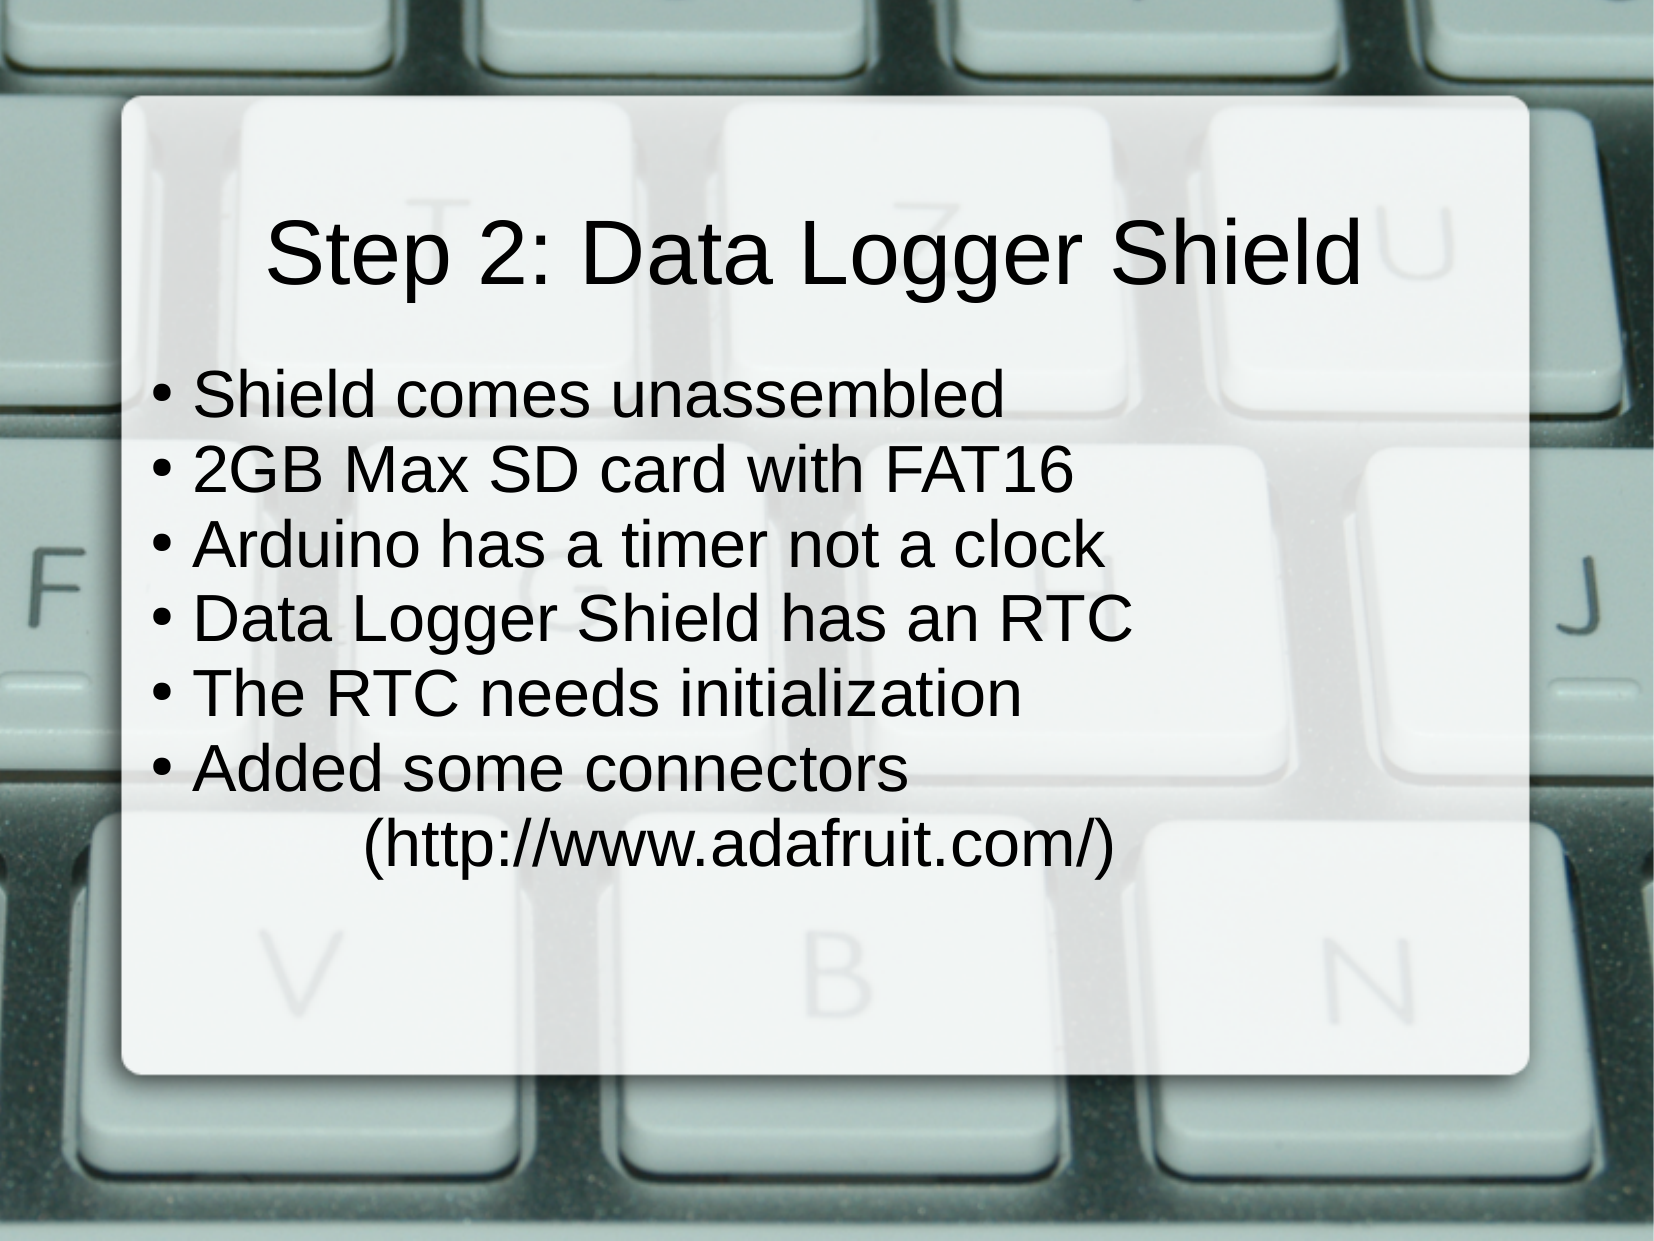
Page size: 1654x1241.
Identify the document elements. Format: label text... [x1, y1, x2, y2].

picture [0, 0, 1654, 1241]
subtitle Shield comes unassembled 2GB Max SD card with FAT16 Arduino has a timer not a clock Data Logger Shield has an RTC The RTC needs initialization Added some connectors (http://www.adafruit.com/) [150, 357, 1538, 881]
title Step 2: Data Logger Shield [129, 156, 1501, 349]
